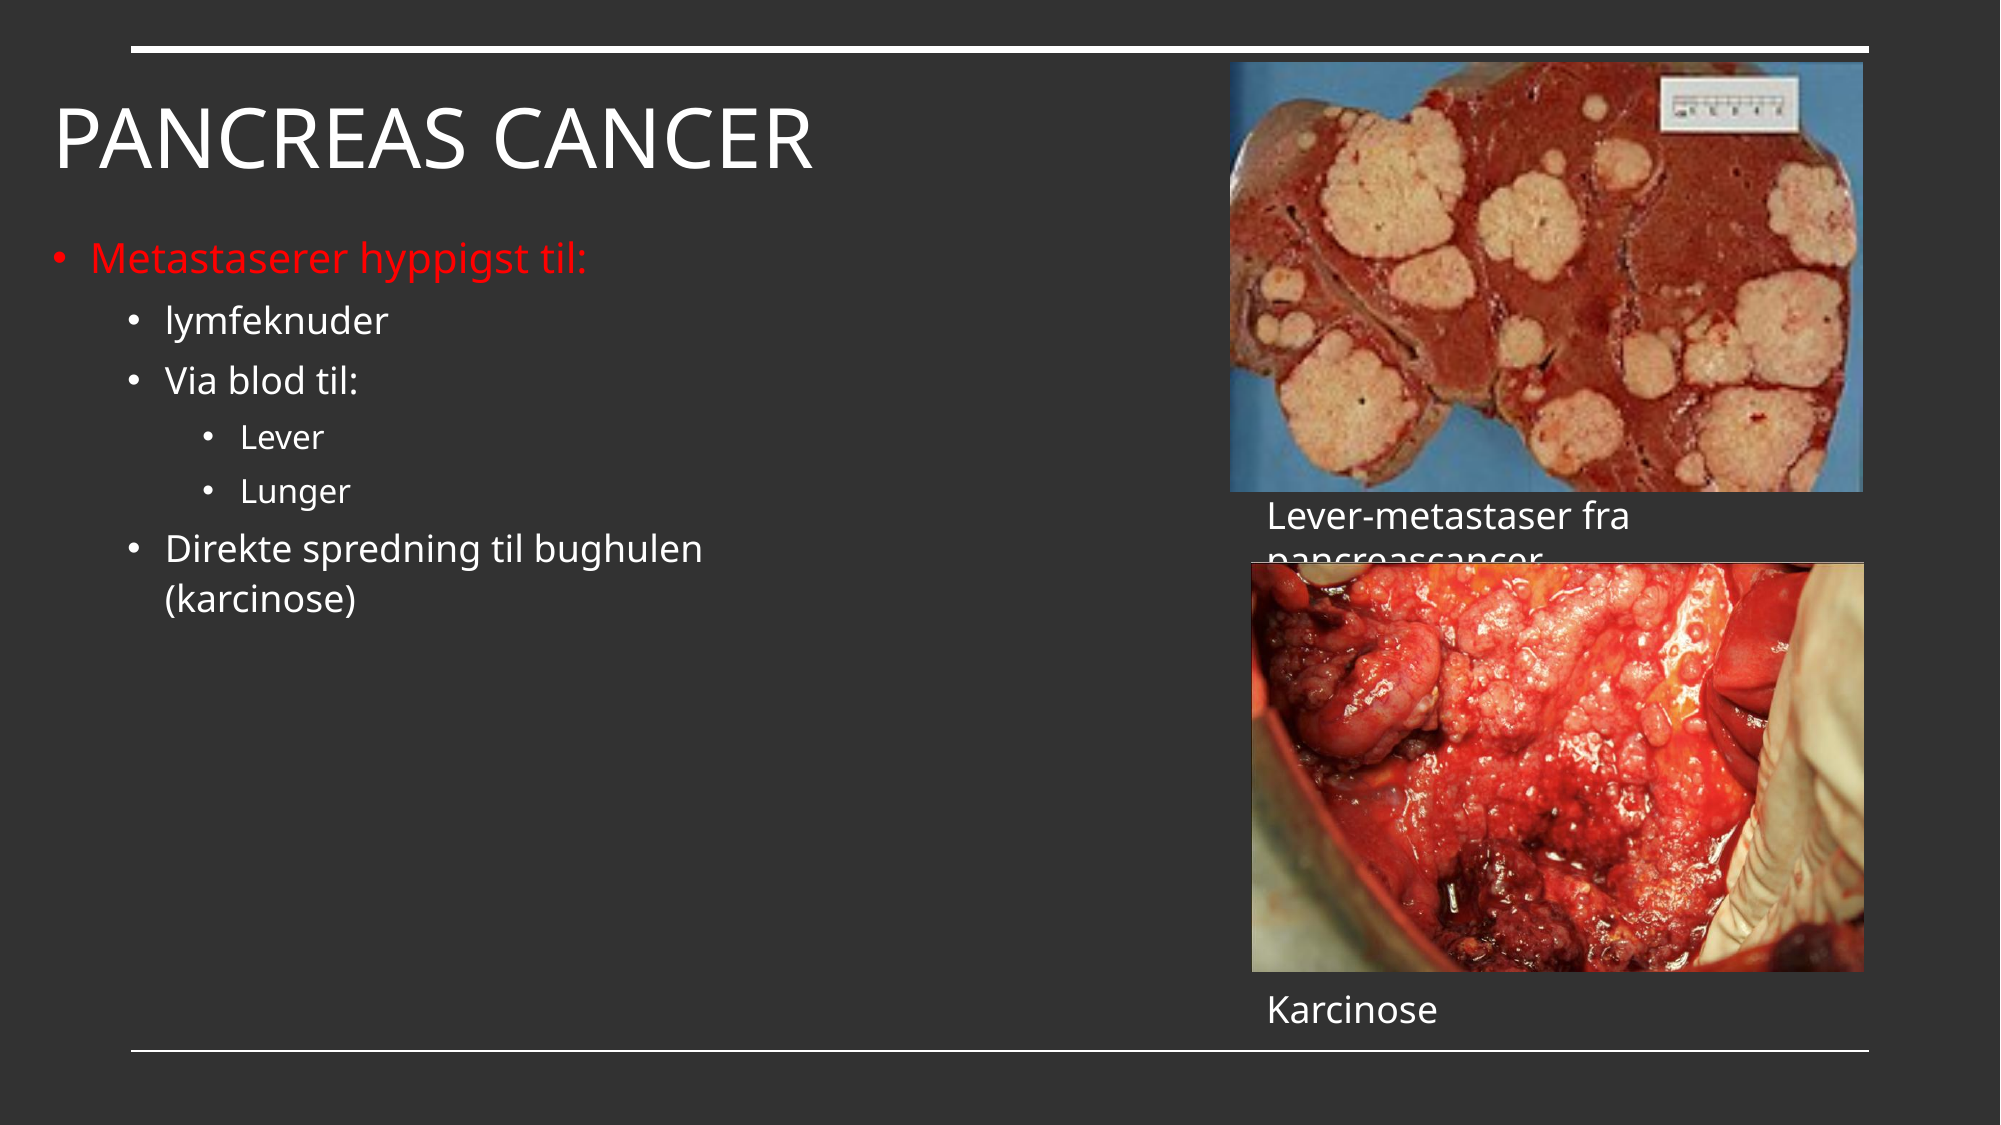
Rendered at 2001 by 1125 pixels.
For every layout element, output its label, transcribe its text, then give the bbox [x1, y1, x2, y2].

list Metastaserer hyppigst til: lymfeknuder Via blod til: Lever Lunger Direkte spredning til bughulen (karcinose) [37, 219, 772, 906]
picture [1251, 562, 1864, 972]
text_box Lever-metastaser fra pancreascancer [1251, 484, 1887, 590]
title Pancreas cancer [37, 77, 1230, 292]
text_box Karcinose [1251, 978, 1887, 1039]
picture [1230, 62, 1863, 492]
